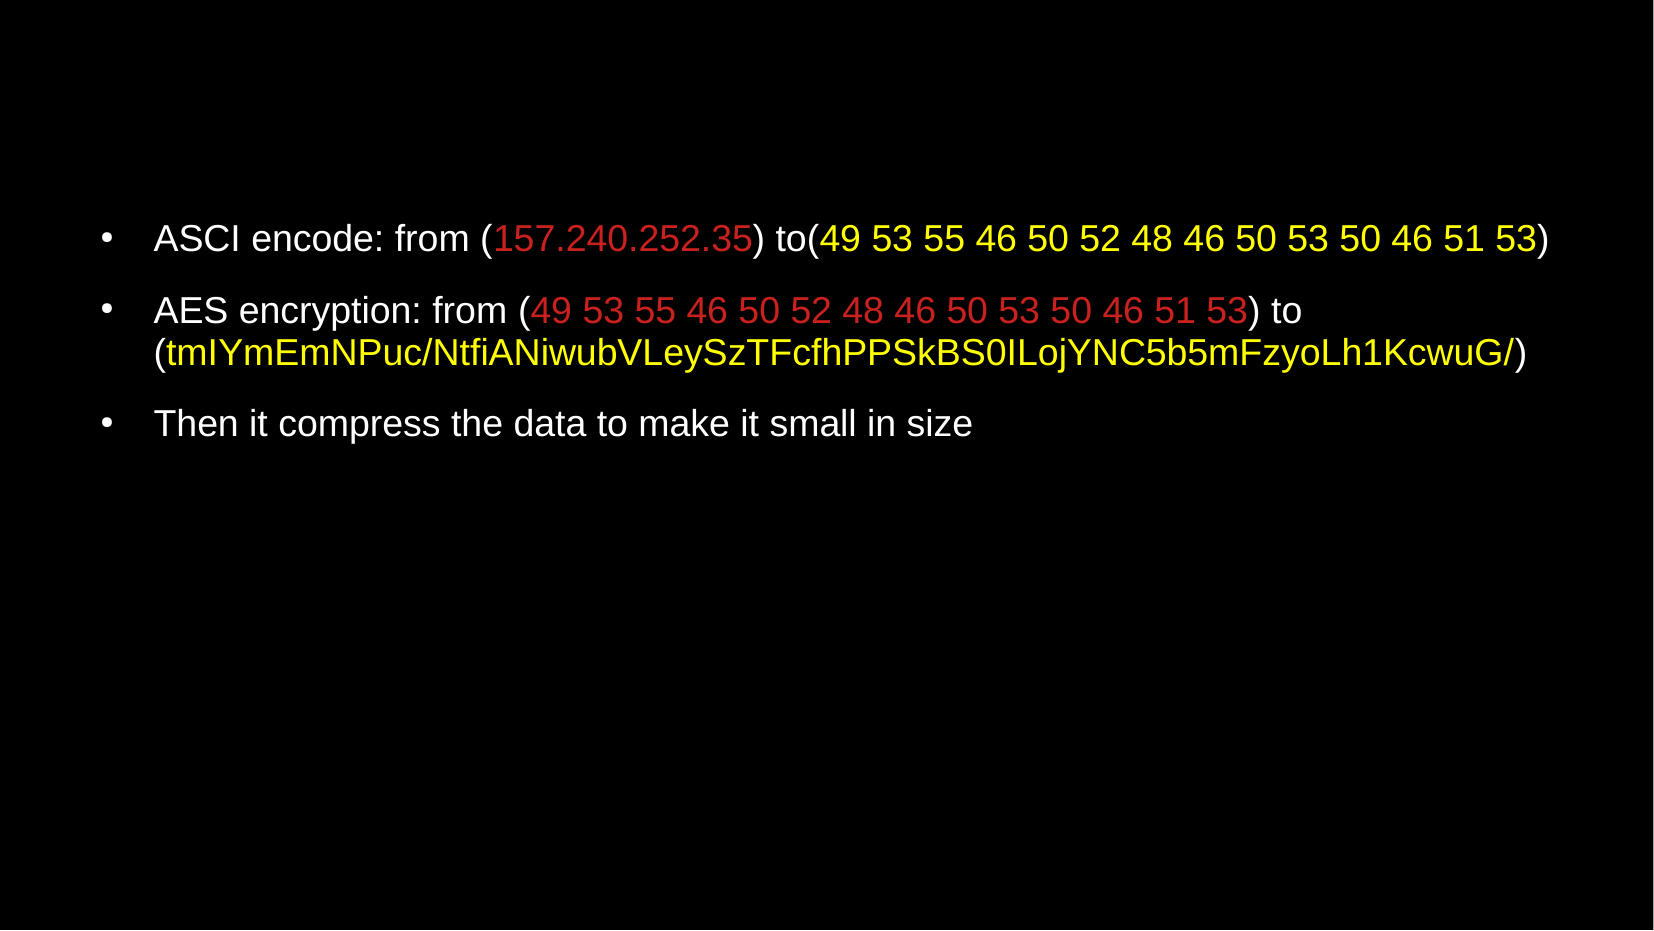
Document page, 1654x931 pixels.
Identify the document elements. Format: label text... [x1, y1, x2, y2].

list ASCI encode: from (157.240.252.35) to(49 53 55 46 50 52 48 46 50 53 50 46 51 53) AES encryption: from (49 53 55 46 50 52 48 46 50 53 50 46 51 53) to (tmIYmEmNPuc/NtfiANiwubVLeySzTFcfhPPSkBS0ILojYNC5b5mFzyoLh1KcwuG/) Then it compress the data to make it small in size [82, 217, 1571, 758]
